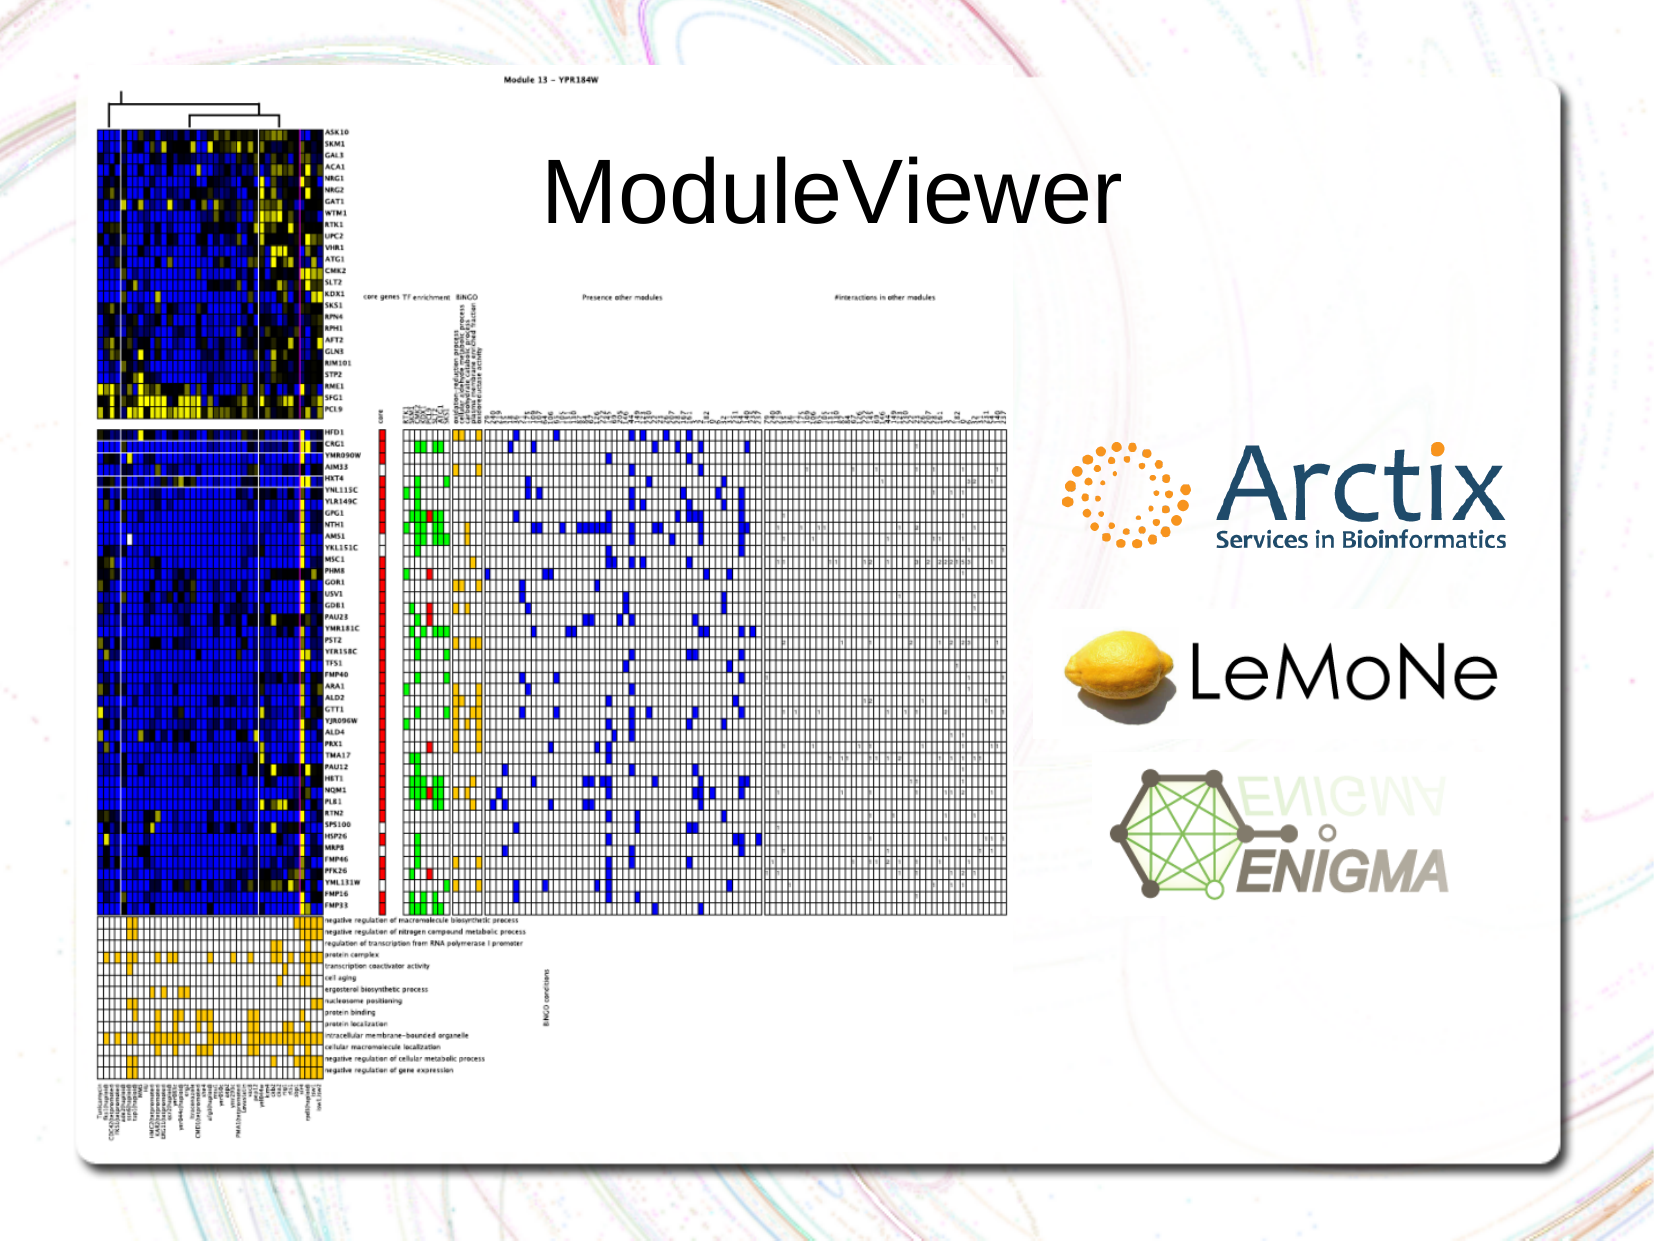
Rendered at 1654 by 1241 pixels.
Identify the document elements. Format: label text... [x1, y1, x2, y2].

title ModuleViewer [88, 88, 1577, 296]
picture [0, 0, 1654, 1241]
